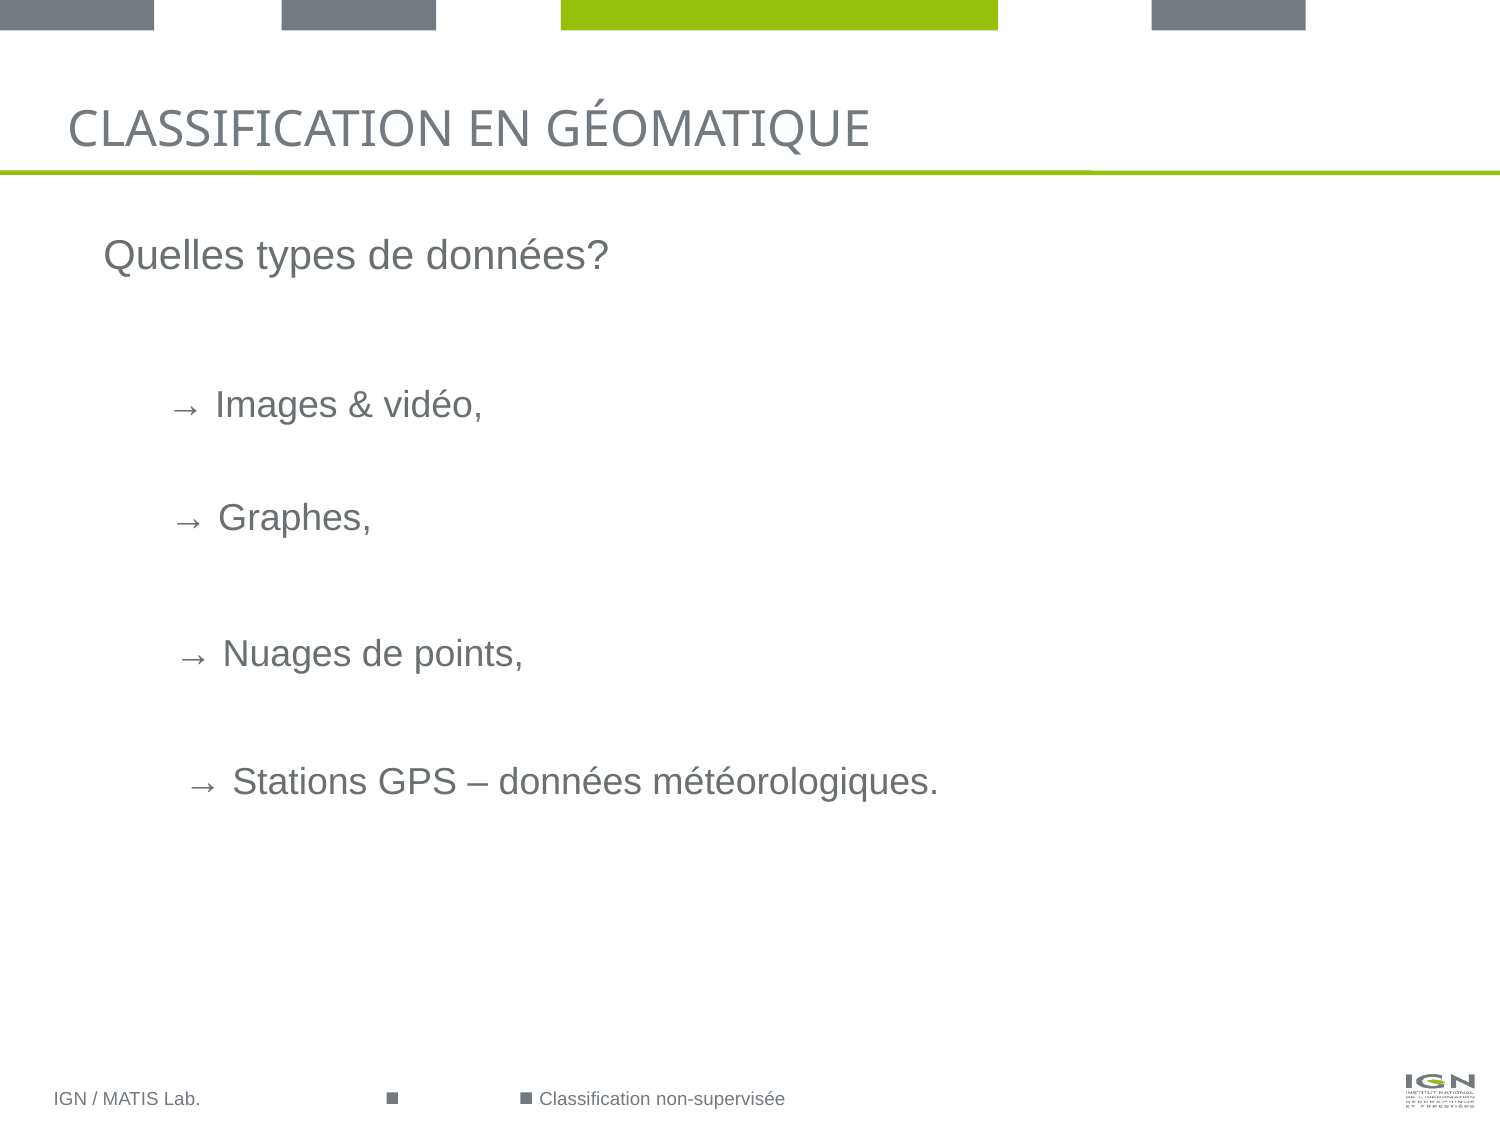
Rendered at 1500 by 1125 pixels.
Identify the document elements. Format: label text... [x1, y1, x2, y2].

text_box → Images & vidéo, [141, 372, 488, 432]
text_box IGN / MATIS Lab. [39, 1067, 360, 1125]
text_box → Stations GPS – données météorologiques. [159, 749, 944, 809]
text_box → Graphes, [144, 485, 377, 545]
text_box CLASSIFICATION EN GÉOMATIQUE [53, 80, 1425, 173]
text_box Quelles types de données? [53, 220, 1425, 284]
text_box → Nuages de points, [149, 621, 529, 681]
picture [1404, 1074, 1475, 1108]
text_box Classification non-supervisée [524, 1067, 875, 1125]
